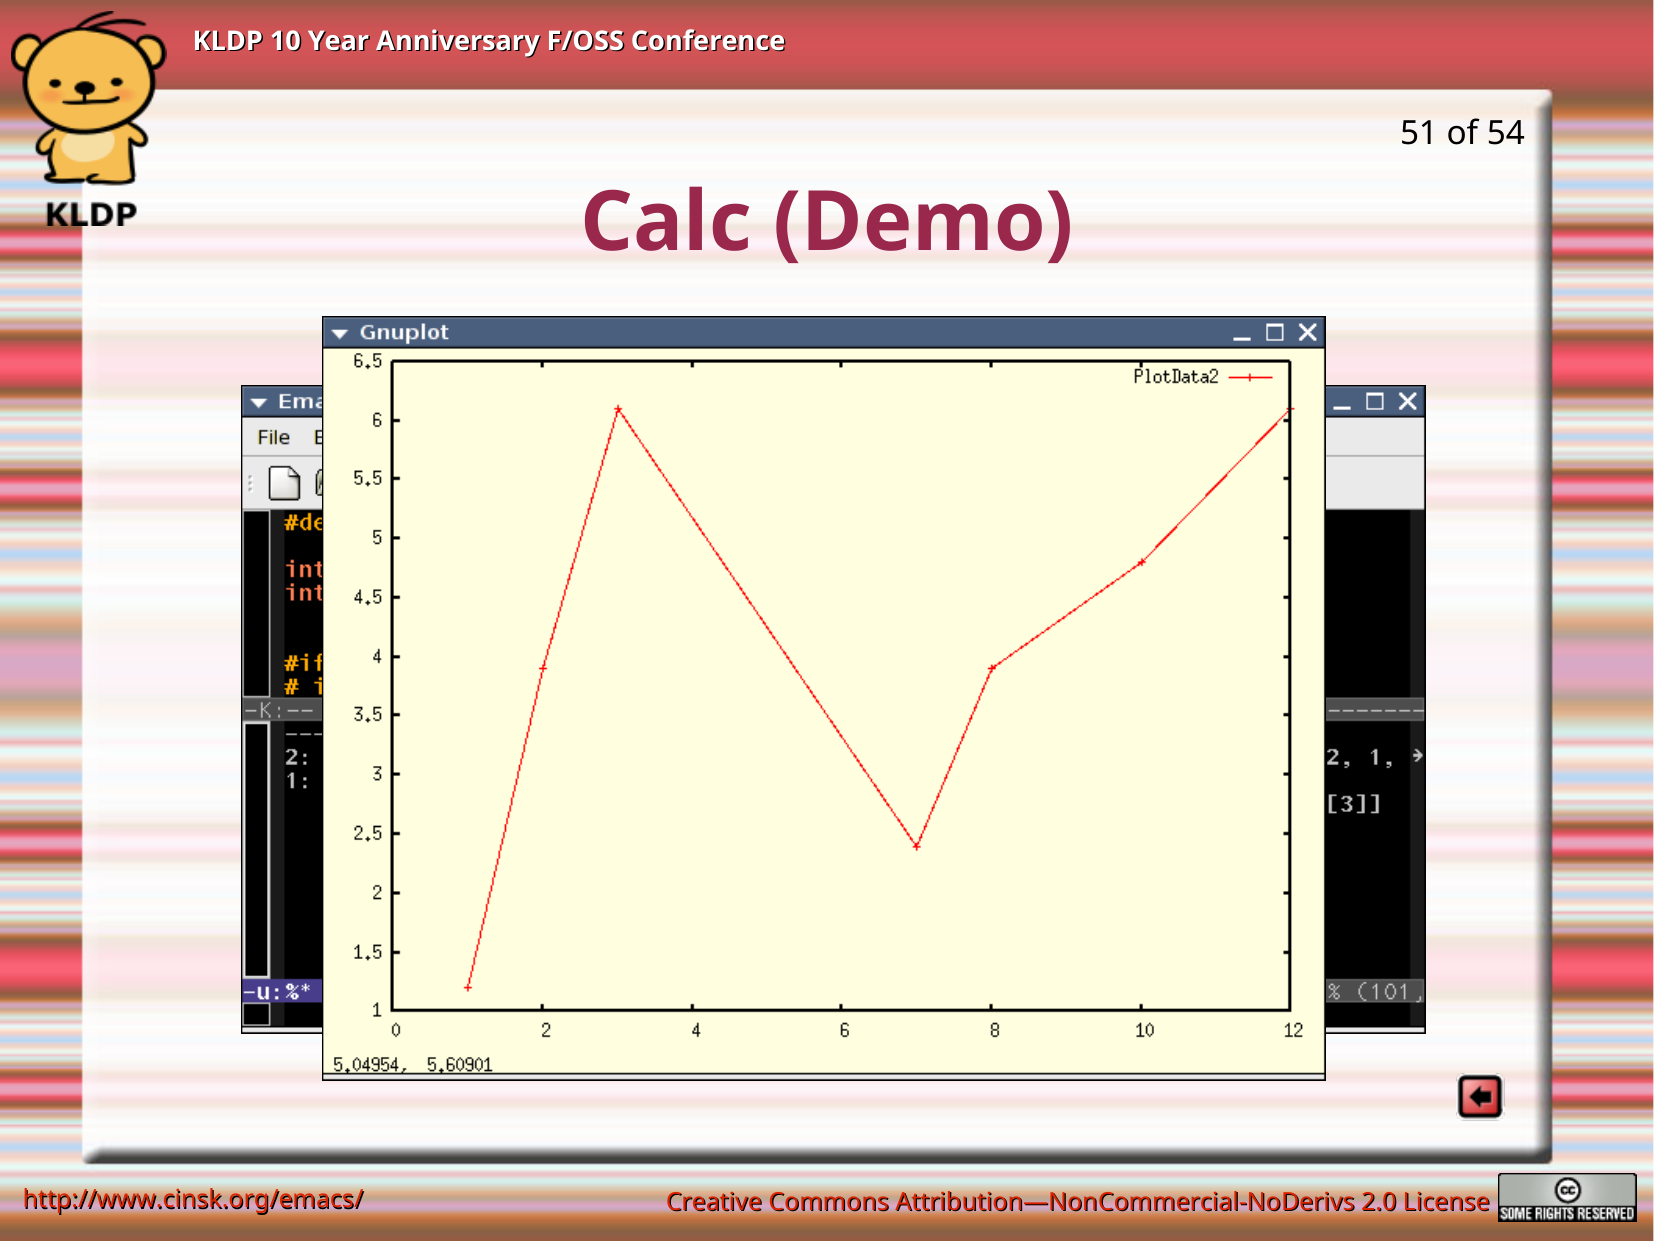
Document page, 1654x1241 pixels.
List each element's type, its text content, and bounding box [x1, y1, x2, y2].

title Calc (Demo) [121, 114, 1534, 322]
picture [0, 0, 1654, 1241]
